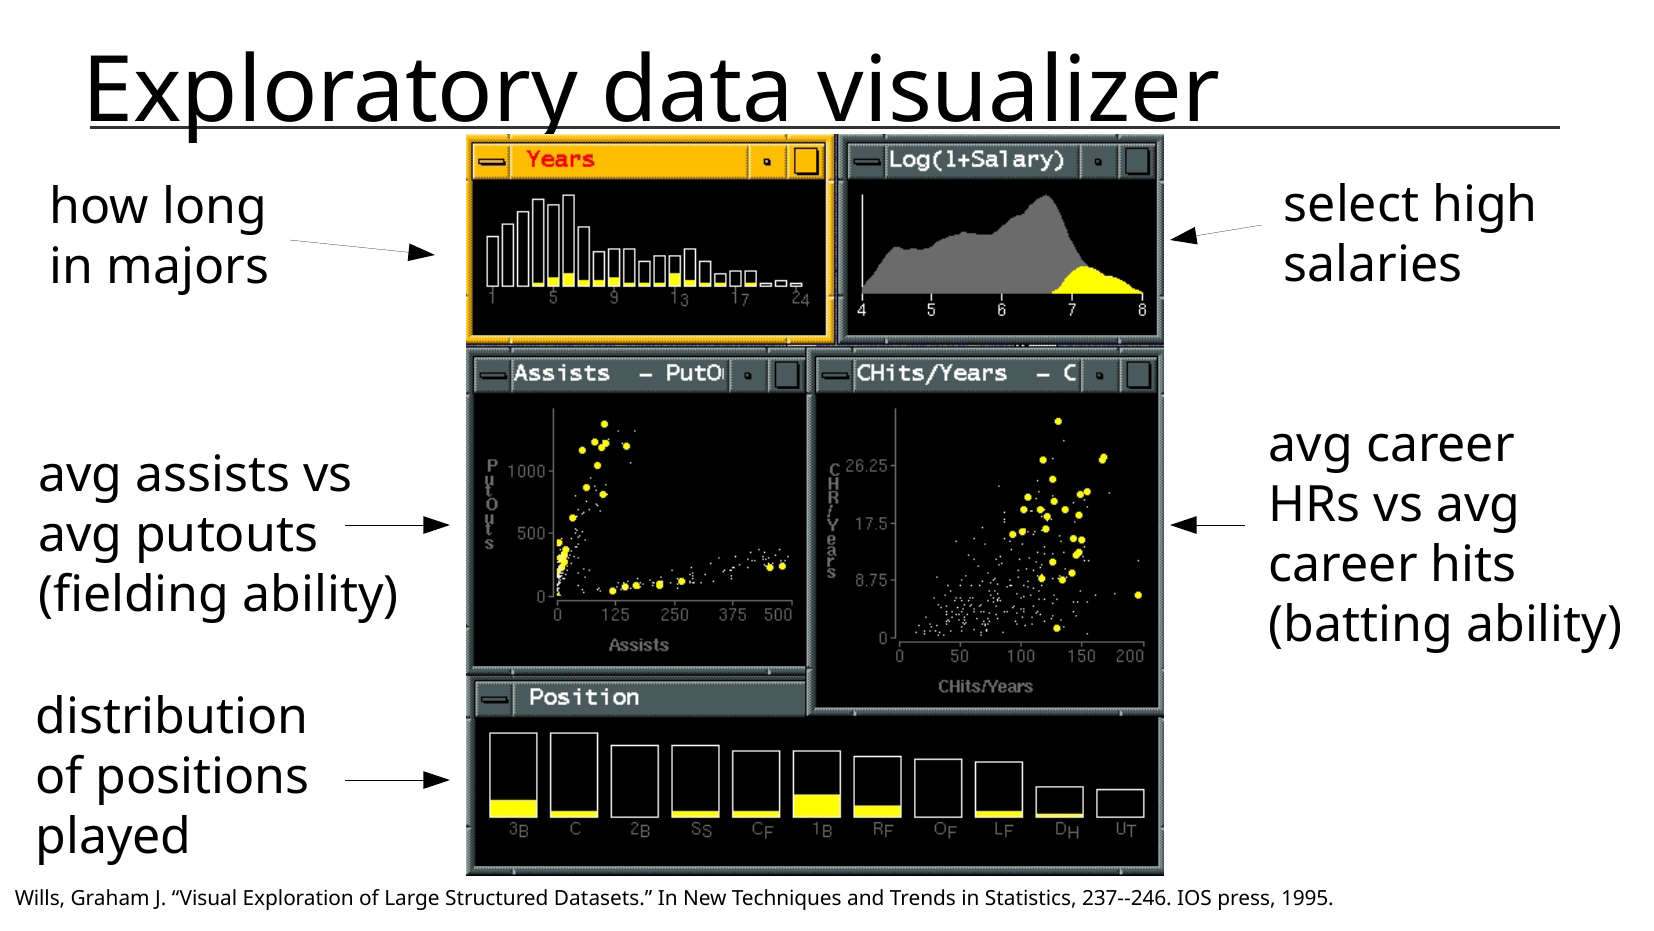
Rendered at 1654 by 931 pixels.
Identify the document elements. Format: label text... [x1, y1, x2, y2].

text_box Wills, Graham J. “Visual Exploration of Large Structured Datasets.” In New Techniques and Trends in Statistics, 237--246. IOS press, 1995. [0, 875, 1390, 916]
title Exploratory data visualizer [82, 32, 1571, 140]
text_box avg assists vs avg putouts (fielding ability) [23, 433, 415, 631]
picture [466, 134, 1164, 876]
text_box select high salaries [1268, 163, 1554, 301]
text_box distribution of positions played [20, 674, 326, 872]
text_box how long in majors [34, 164, 285, 302]
text_box avg career HRs vs avg career hits (batting ability) [1253, 403, 1638, 660]
